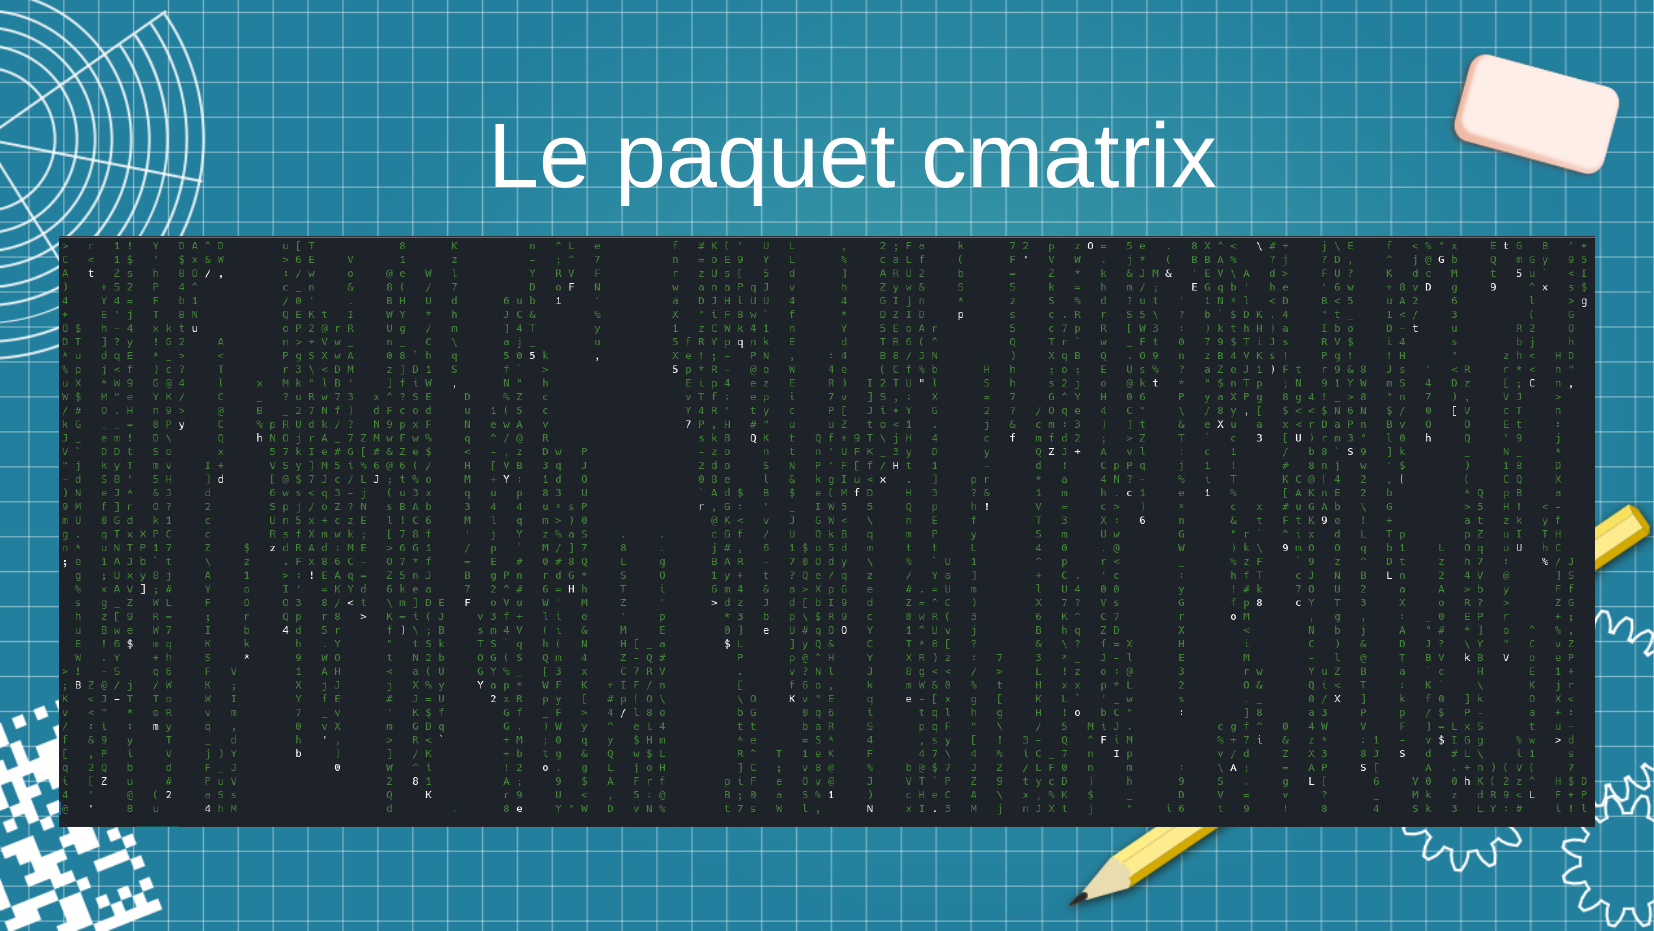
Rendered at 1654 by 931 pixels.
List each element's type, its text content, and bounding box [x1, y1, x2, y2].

picture [0, 0, 1654, 931]
title Le paquet cmatrix [466, 52, 1241, 236]
